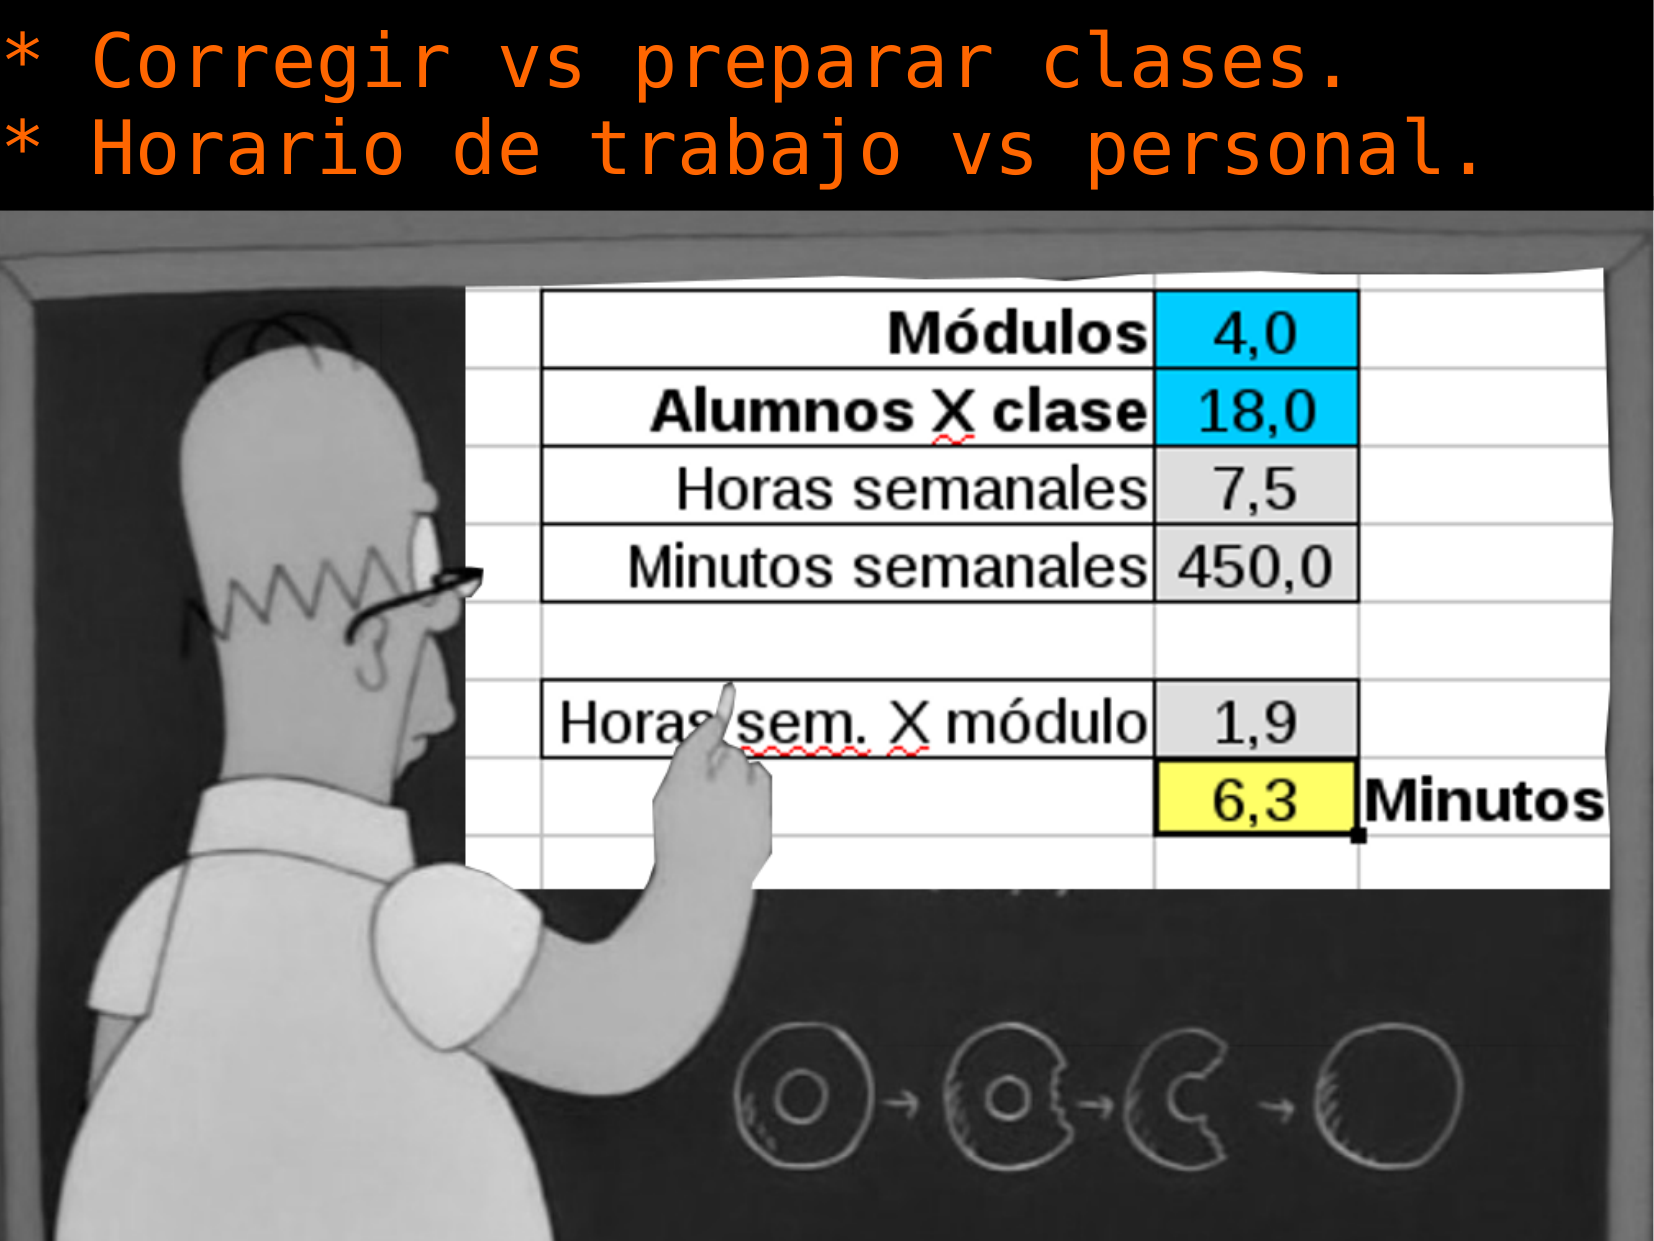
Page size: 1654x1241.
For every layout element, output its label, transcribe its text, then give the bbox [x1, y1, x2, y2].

title * Corregir vs preparar clases. * Horario de trabajo vs personal. [0, 0, 1654, 211]
picture [0, 211, 1654, 1241]
